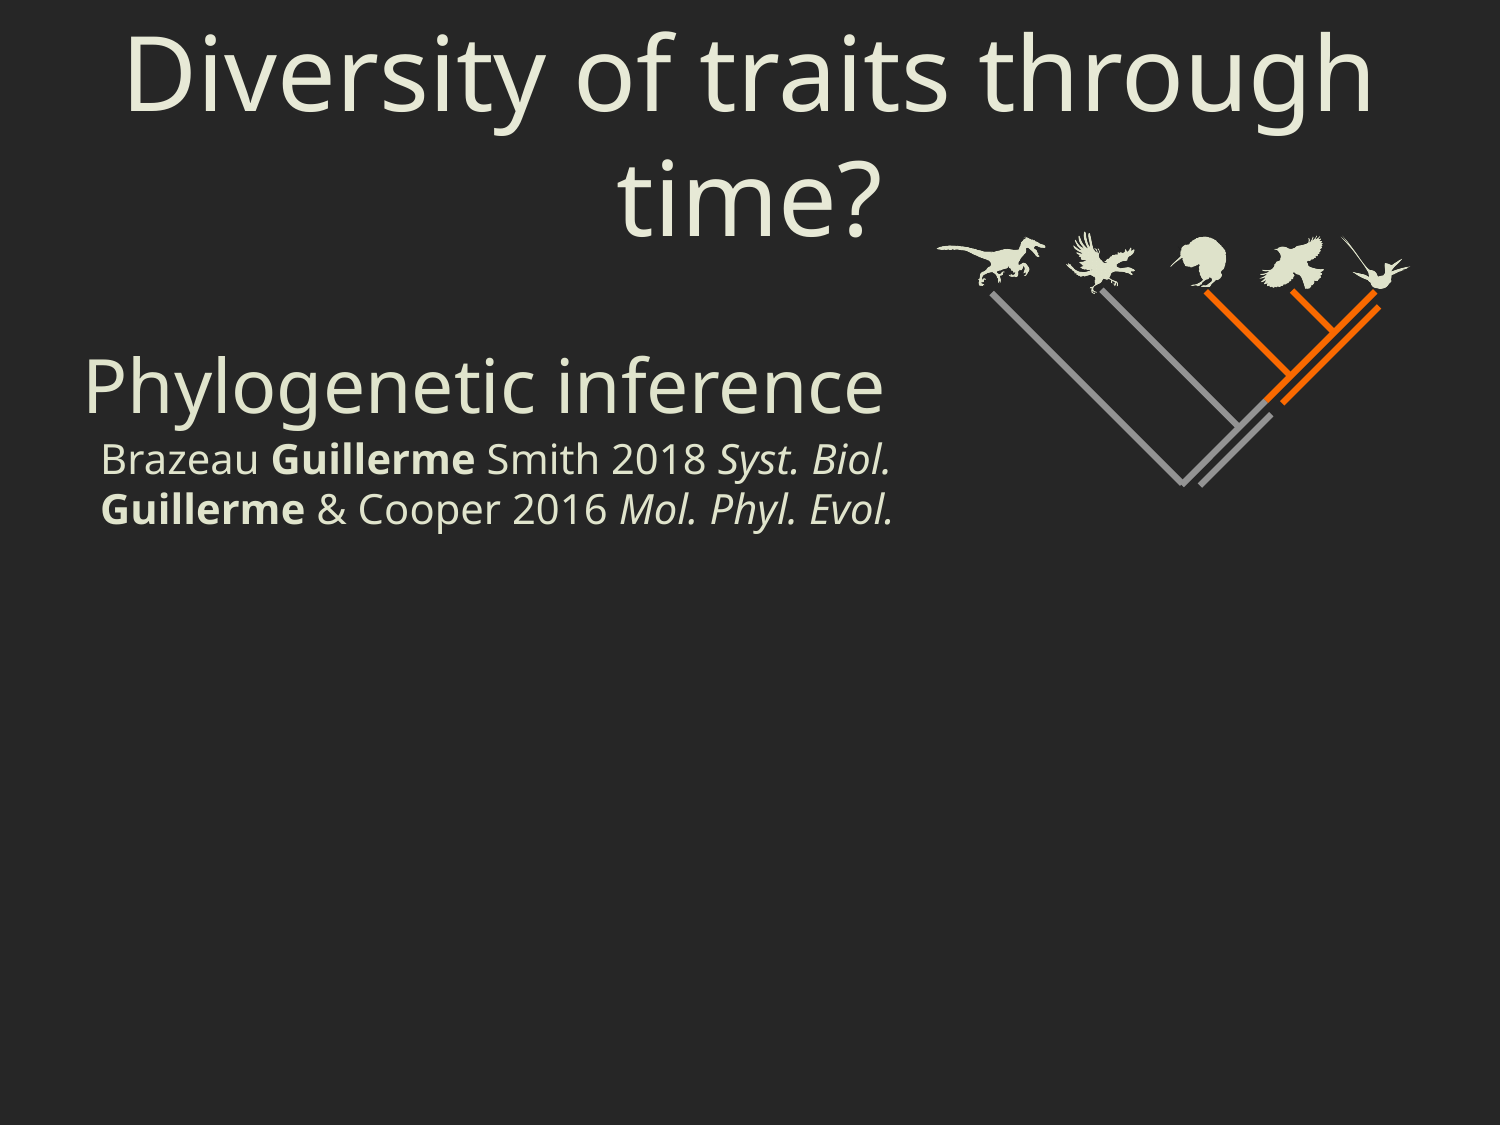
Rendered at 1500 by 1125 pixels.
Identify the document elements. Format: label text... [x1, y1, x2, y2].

text_box Brazeau Guillerme Smith 2018 Syst. Biol. Guillerme & Cooper 2016 Mol. Phyl. Evol. [85, 437, 911, 541]
picture [1063, 228, 1138, 296]
text_box Diversity of traits through time? [0, 0, 1500, 265]
picture [1340, 235, 1411, 289]
picture [1255, 234, 1329, 290]
picture [1170, 236, 1227, 287]
text_box Phylogenetic inference [67, 331, 1001, 437]
picture [935, 234, 1048, 290]
